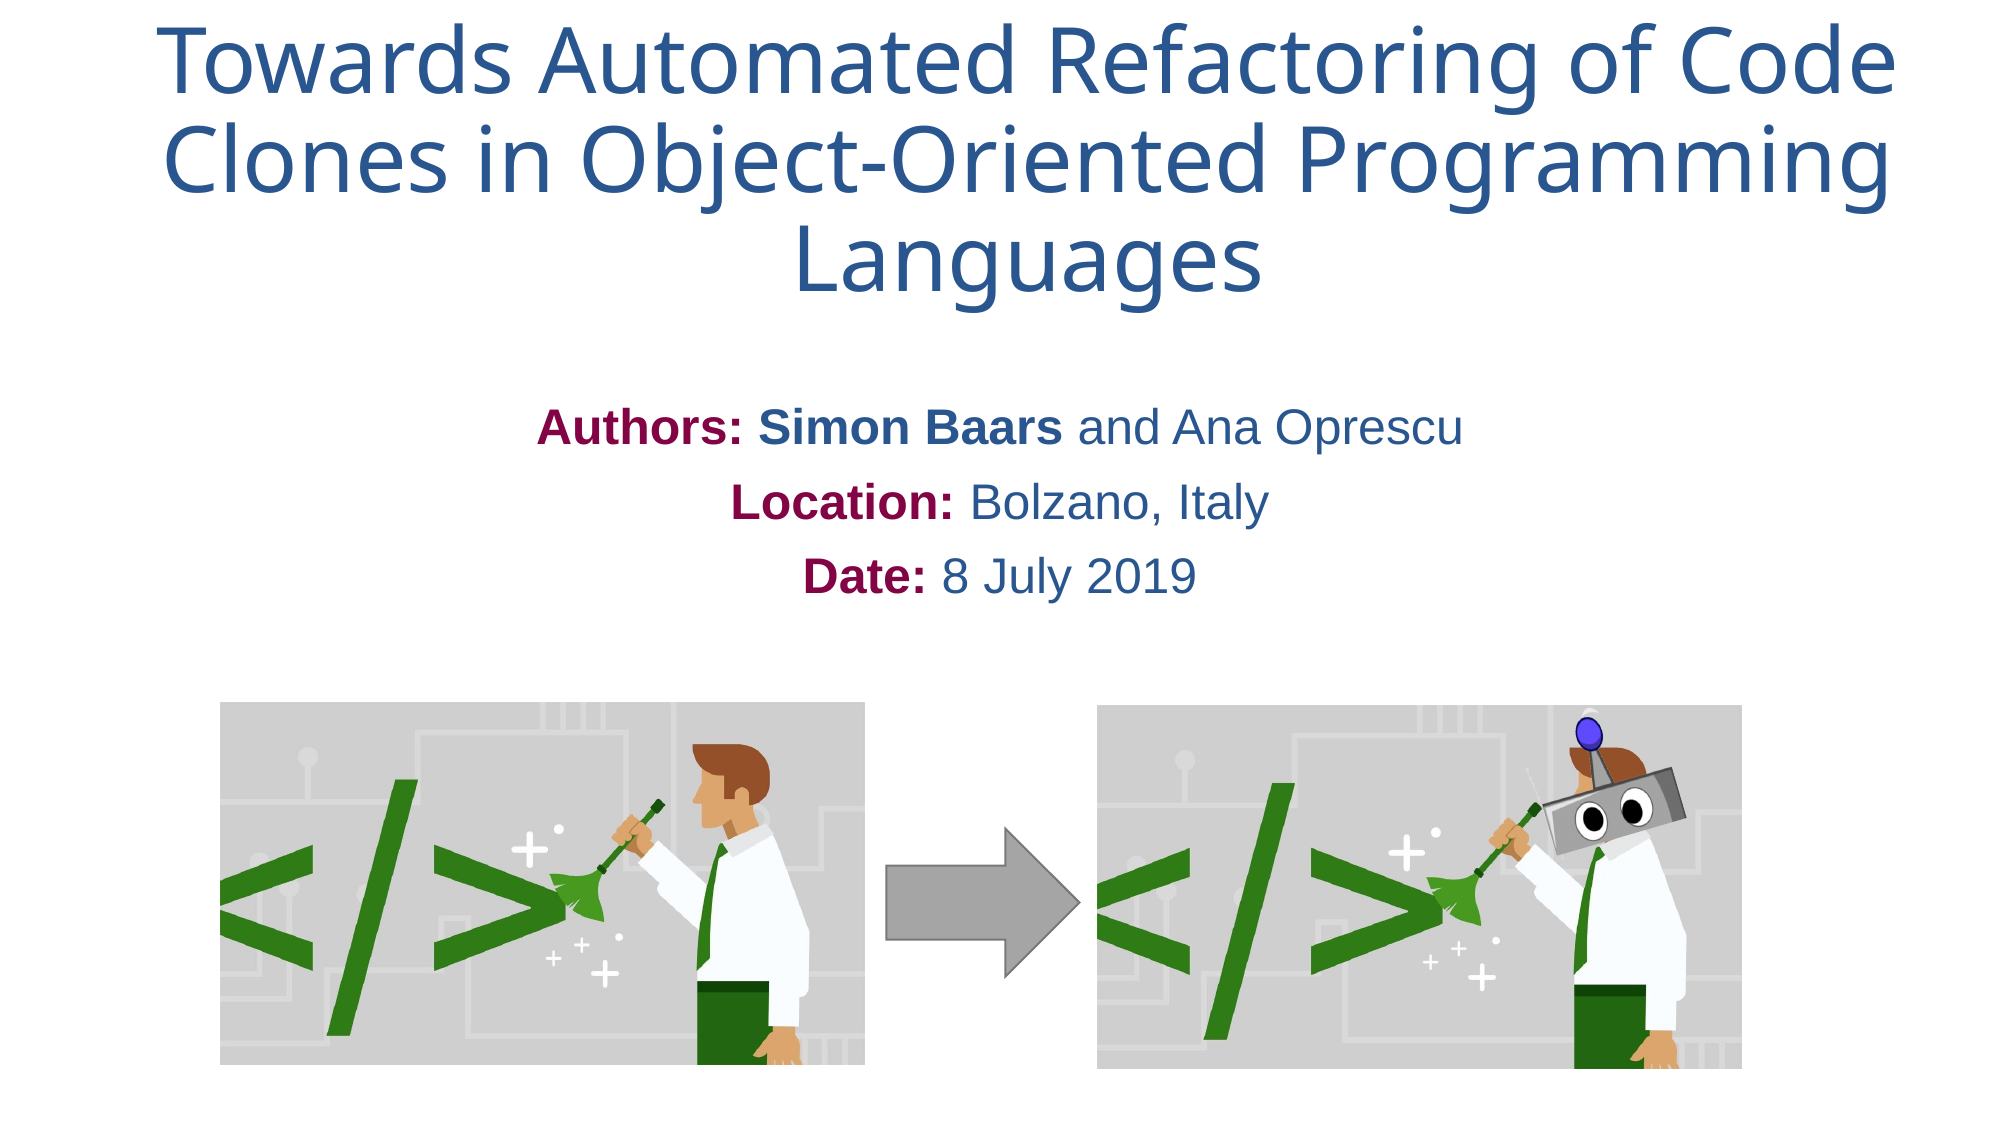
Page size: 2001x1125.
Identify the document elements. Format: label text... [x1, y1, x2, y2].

subtitle Authors: Simon Baars and Ana Oprescu Location: Bolzano, Italy Date: 8 July 2019 [0, 393, 2000, 666]
text_box [886, 828, 1080, 977]
picture [220, 702, 865, 1065]
picture [1097, 689, 1742, 1069]
title Towards Automated Refactoring of Code Clones in Object-Oriented Programming Languages [124, 1, 1933, 319]
